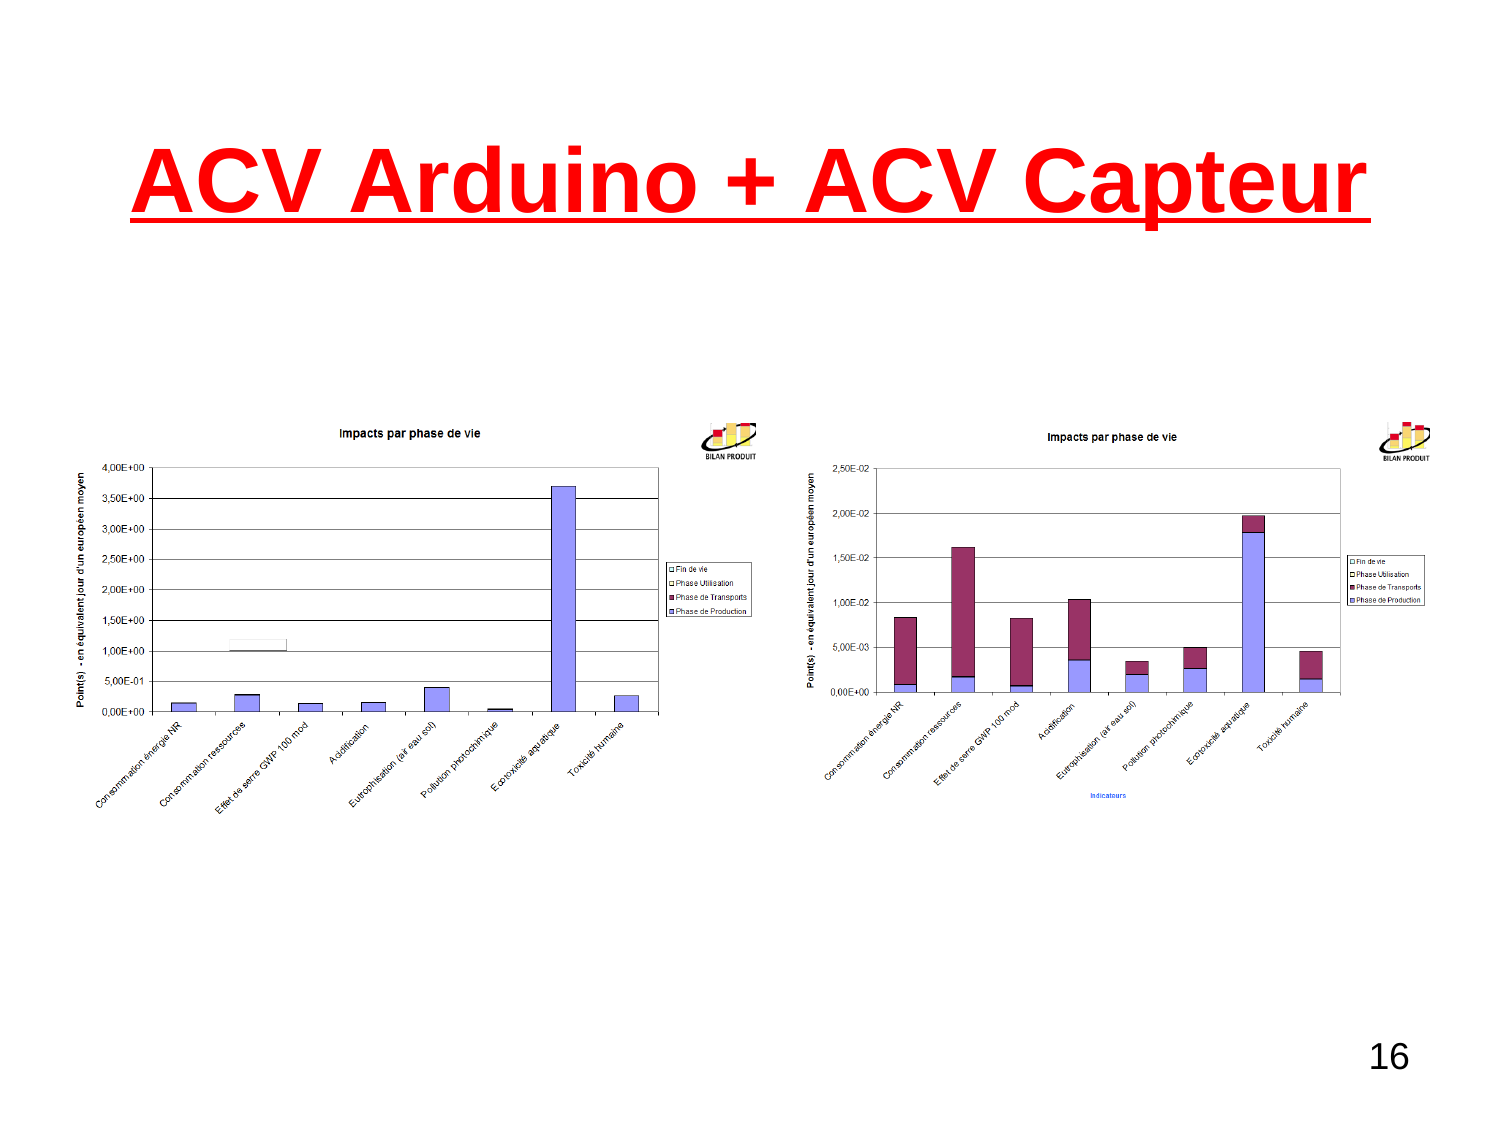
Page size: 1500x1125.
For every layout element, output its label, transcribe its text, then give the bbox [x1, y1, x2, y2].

text_box ACV Arduino + ACV Capteur [0, 113, 1500, 239]
picture [65, 423, 756, 815]
picture [797, 422, 1430, 804]
